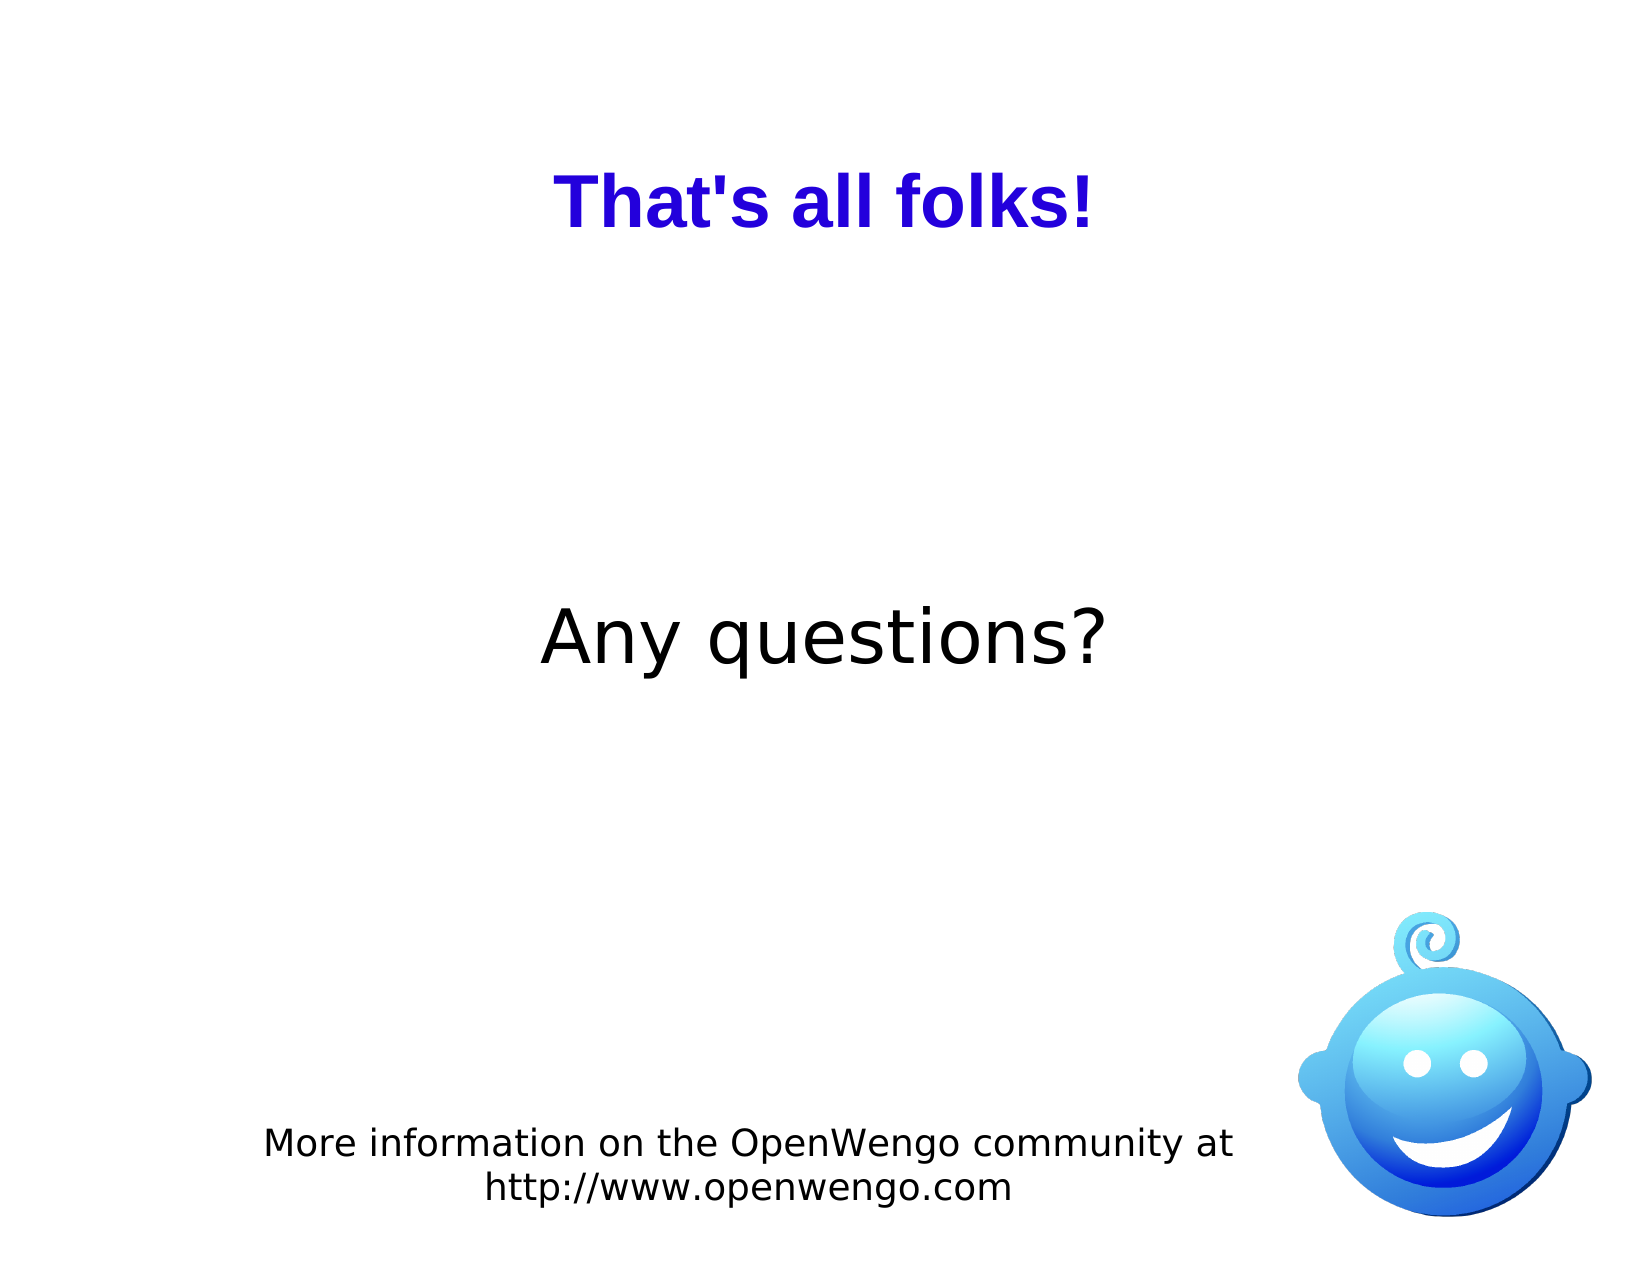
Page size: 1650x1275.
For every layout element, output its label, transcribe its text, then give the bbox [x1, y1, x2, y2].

picture [1298, 911, 1592, 1217]
title That's all folks! [135, 104, 1515, 299]
text_box More information on the OpenWengo community at http://www.openwengo.com [248, 1114, 1250, 1217]
text_box Any questions? [525, 586, 1125, 689]
